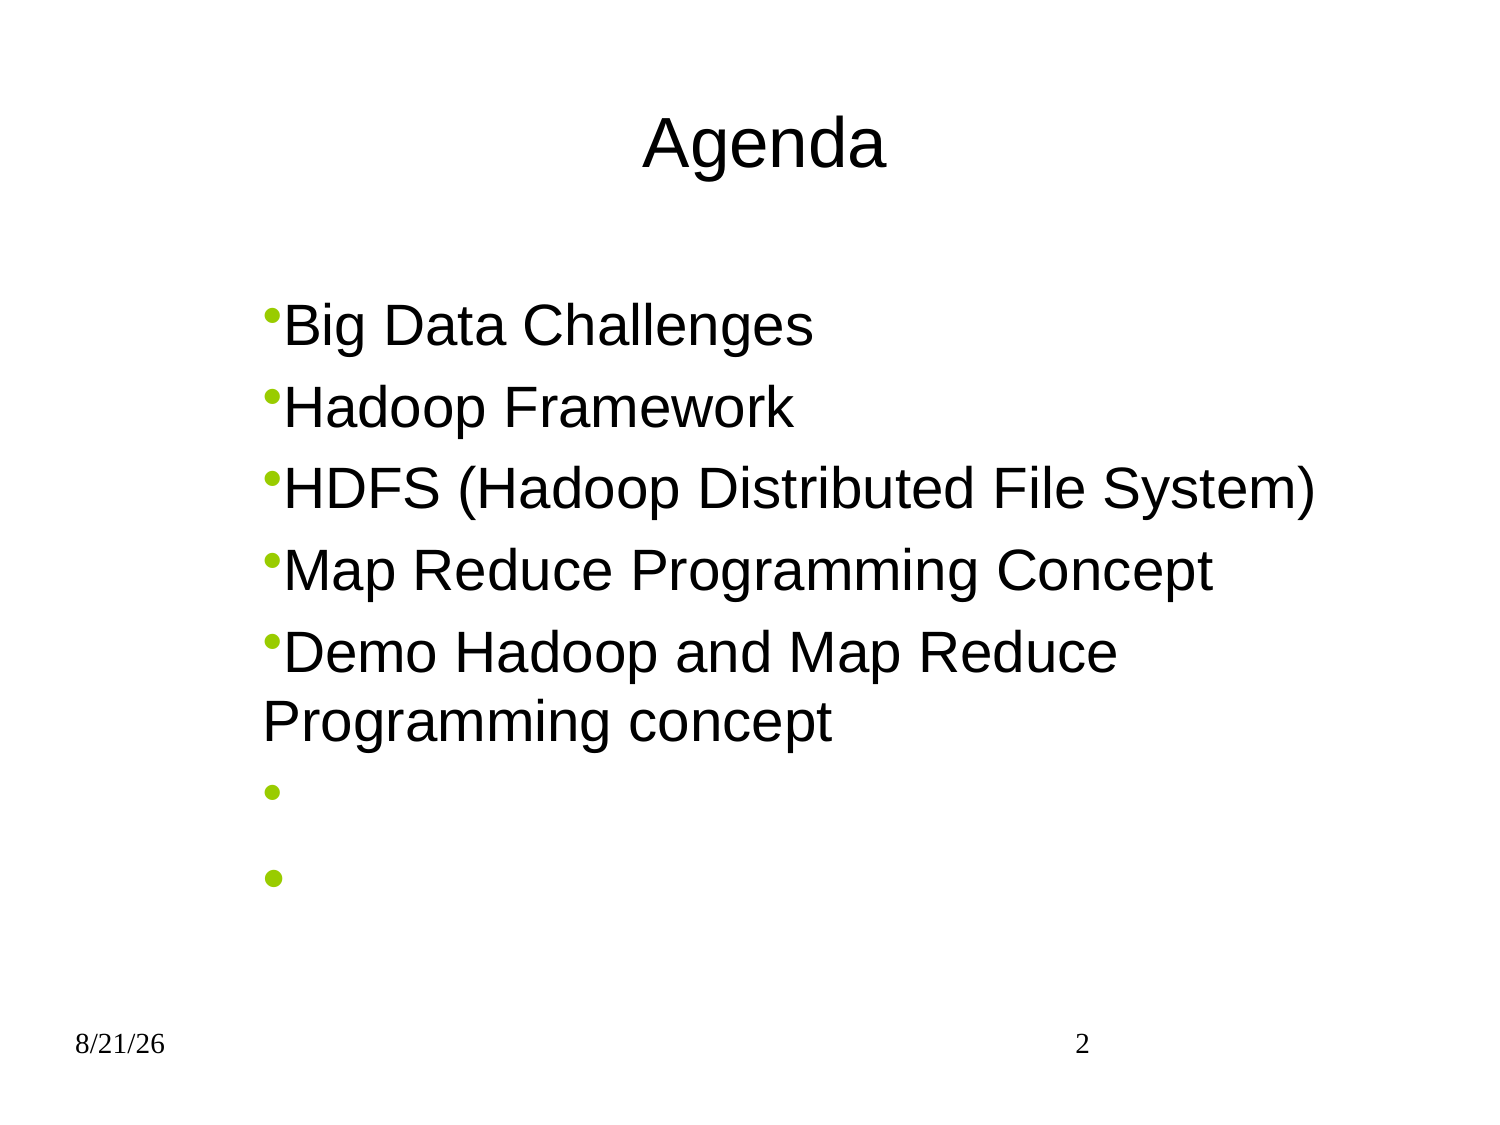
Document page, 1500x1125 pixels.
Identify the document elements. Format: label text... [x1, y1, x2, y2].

text_box [1075, 1024, 1425, 1103]
title Agenda [60, 45, 1471, 233]
text_box 8/10/2023 [75, 1024, 425, 1103]
list Big Data Challenges Hadoop Framework HDFS (Hadoop Distributed File System) Map Reduce Programming Concept Demo Hadoop and Map Reduce Programming concept [247, 280, 1411, 1036]
